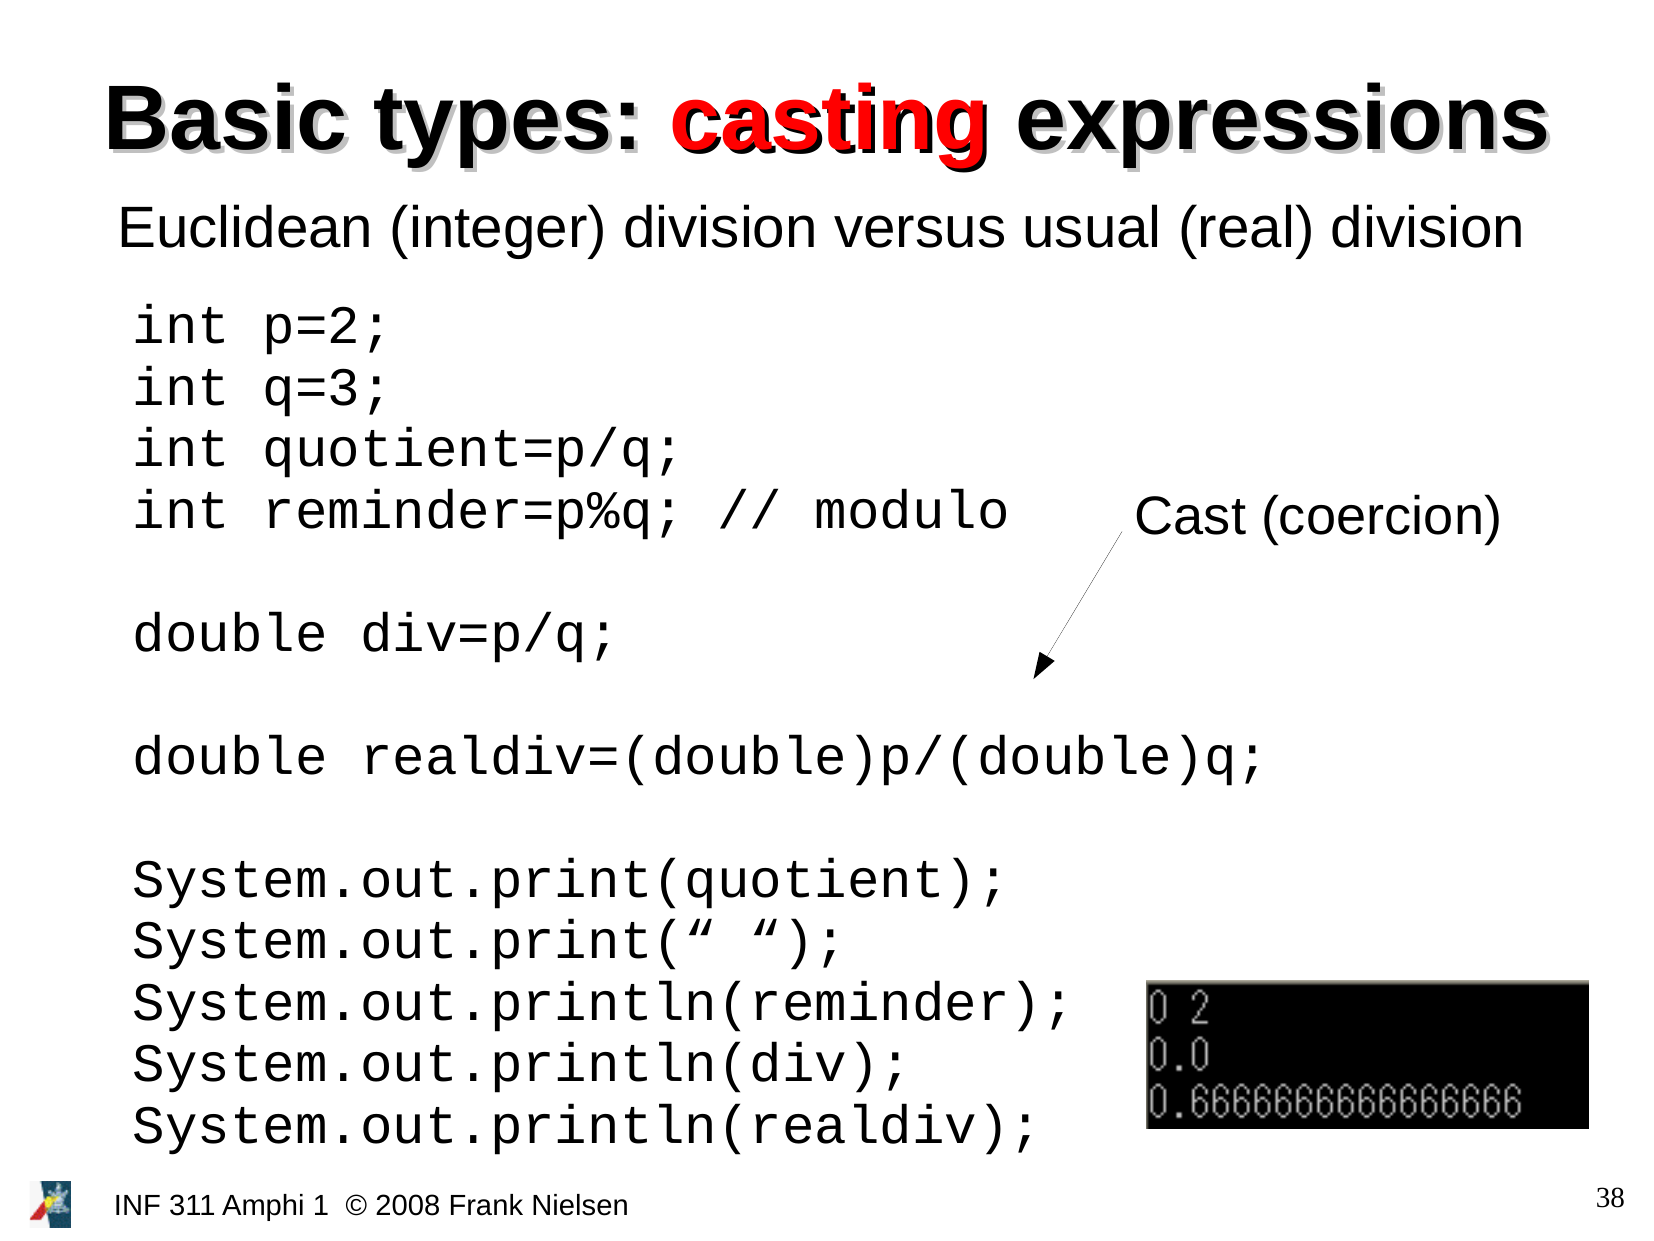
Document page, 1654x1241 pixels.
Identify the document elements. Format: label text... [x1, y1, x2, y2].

text_box Euclidean (integer) division versus usual (real) division [102, 186, 1543, 267]
text_box Basic types: casting expressions [88, 59, 1616, 257]
picture [29, 1181, 71, 1228]
text_box Cast (coercion) [1119, 478, 1518, 554]
text_box int p=2; int q=3; int quotient=p/q; int reminder=p%q; // modulo double div=p/q; double realdiv=(double)p/(double)q; System.out.print(quotient); System.out.print(“ “); System.out.println(reminder); System.out.println(div); System.out.println(realdiv); [118, 291, 1286, 1241]
picture [1146, 980, 1589, 1129]
